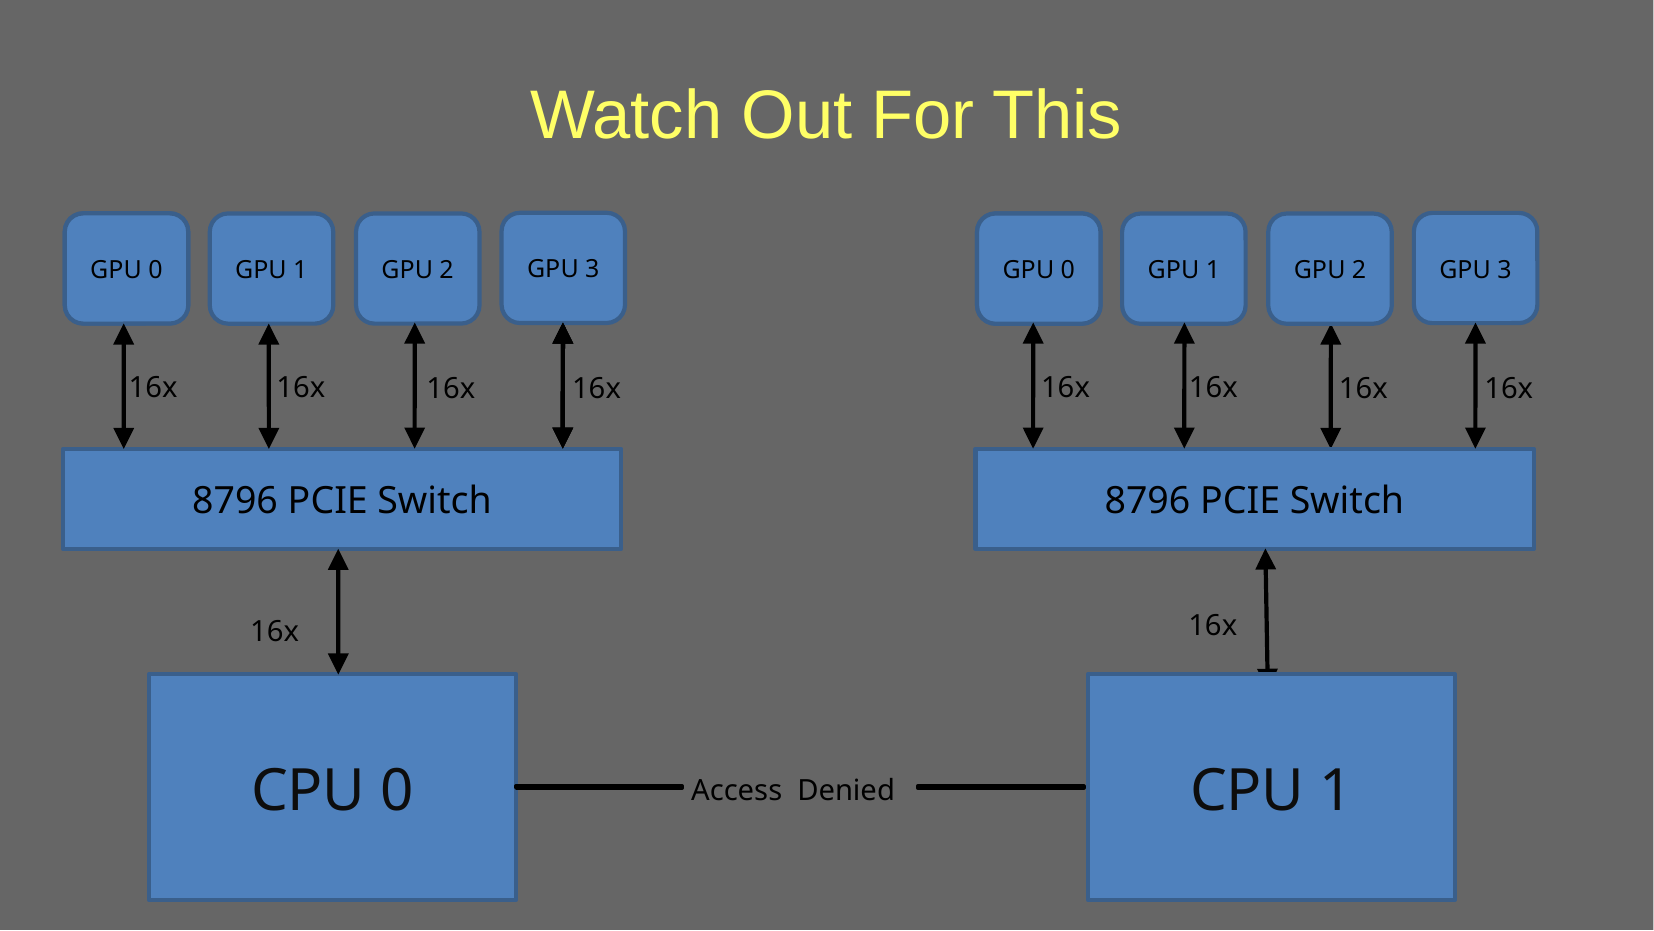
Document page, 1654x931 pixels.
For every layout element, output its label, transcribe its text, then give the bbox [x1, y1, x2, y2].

text_box GPU 3 [501, 212, 626, 324]
text_box GPU 2 [1268, 213, 1392, 324]
text_box 16x [235, 604, 315, 655]
text_box 16x [113, 360, 121, 411]
text_box 16x [1173, 598, 1253, 649]
text_box 16x [271, 361, 342, 411]
text_box GPU 1 [209, 213, 334, 324]
text_box 16x [261, 361, 266, 411]
text_box GPU 0 [977, 213, 1101, 324]
text_box 16x [565, 361, 637, 412]
text_box Access Denied [676, 761, 938, 824]
text_box 16x [126, 360, 194, 411]
title Watch Out For This [82, 36, 1571, 193]
text_box 16x [1478, 361, 1550, 412]
text_box GPU 2 [356, 213, 480, 324]
text_box 8796 PCIE Switch [975, 448, 1534, 549]
text_box 16x [1174, 361, 1182, 412]
text_box CPU 1 [1087, 674, 1456, 900]
text_box GPU 1 [1122, 213, 1246, 324]
text_box GPU 3 [1413, 212, 1538, 324]
text_box 16x [417, 361, 492, 412]
text_box 8796 PCIE Switch [62, 448, 622, 549]
text_box 16x [1324, 361, 1404, 412]
text_box 16x [1026, 360, 1031, 411]
text_box GPU 0 [64, 213, 189, 324]
text_box 16x [1036, 360, 1106, 411]
text_box 16x [1469, 361, 1473, 412]
text_box CPU 0 [148, 674, 517, 900]
text_box 16x [1187, 361, 1254, 412]
